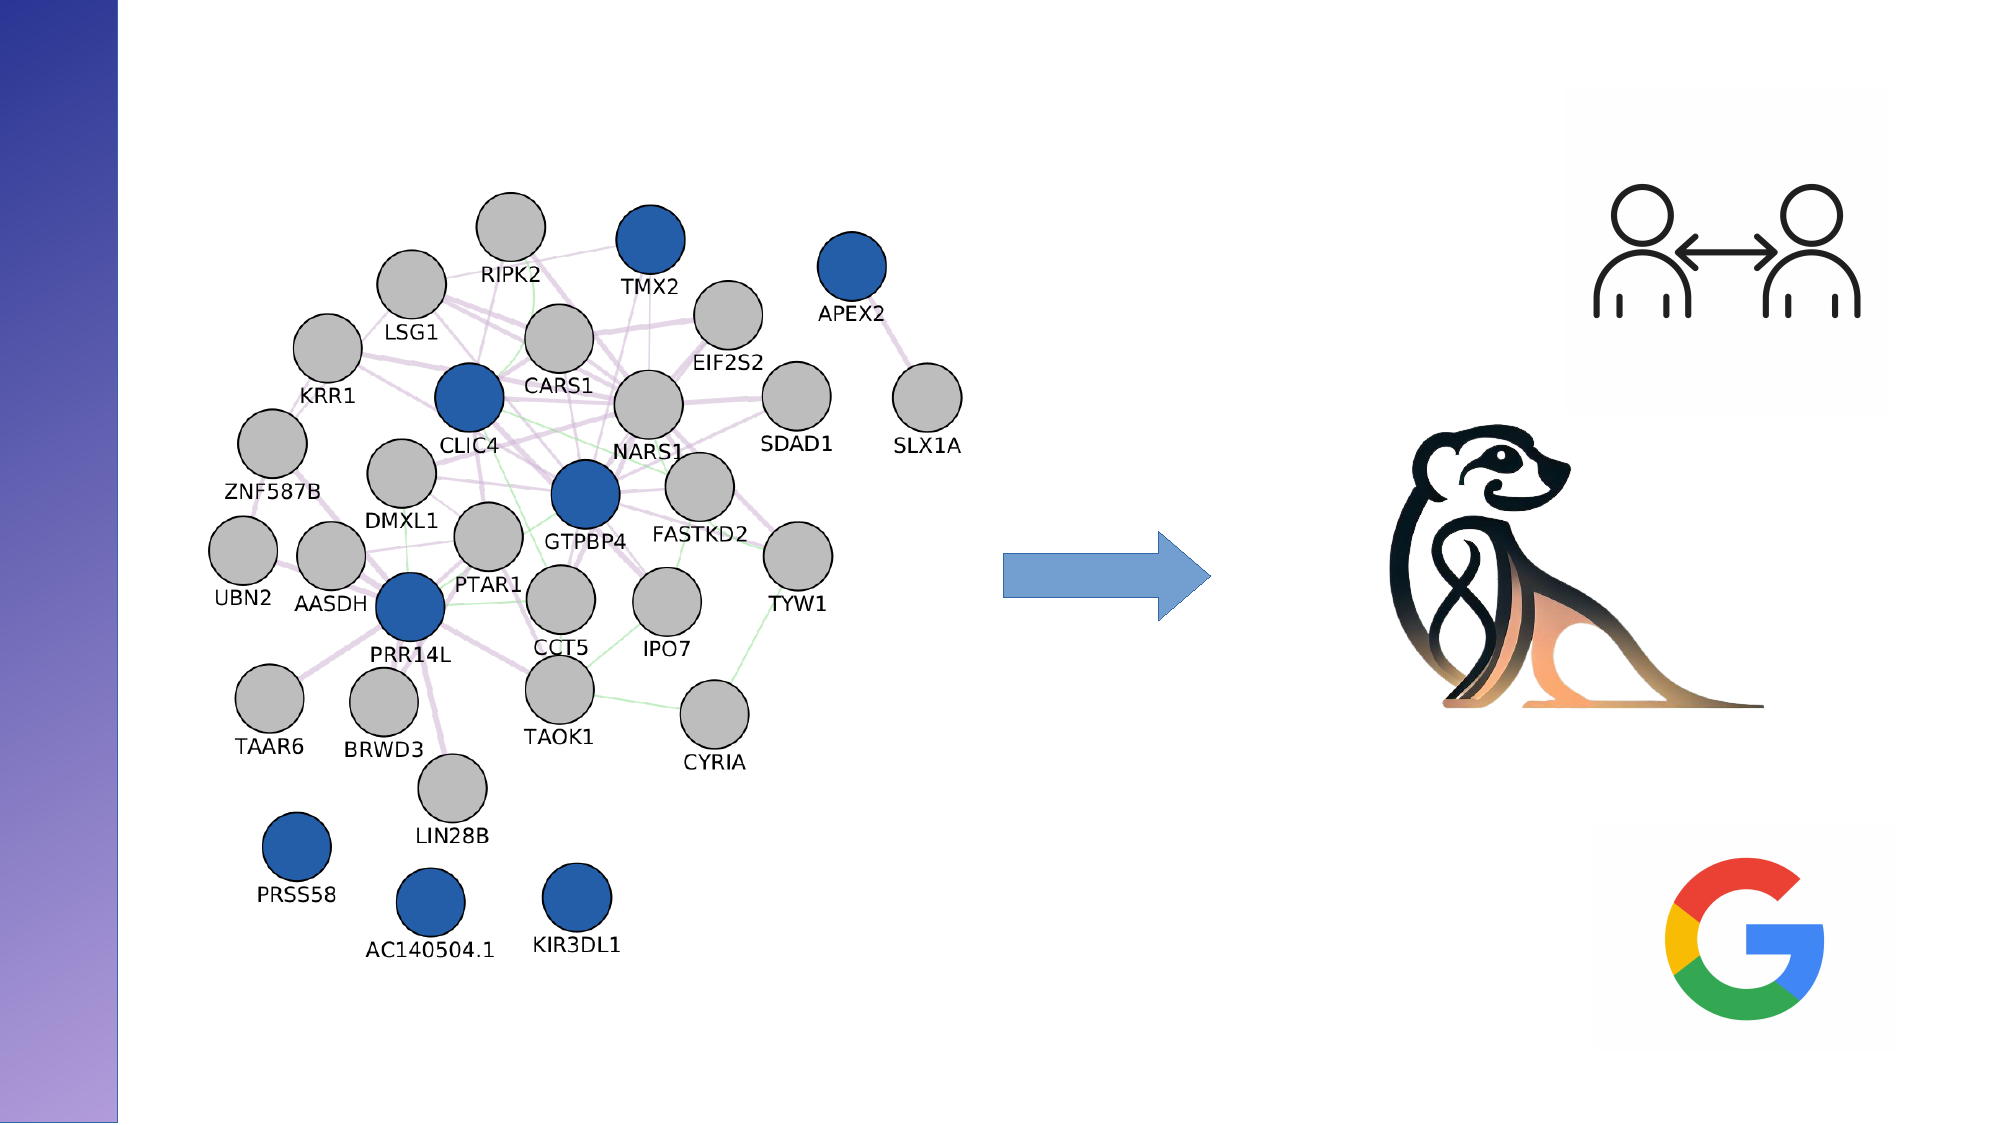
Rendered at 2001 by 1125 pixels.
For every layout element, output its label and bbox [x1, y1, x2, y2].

text_box [0, 0, 118, 1123]
text_box [1003, 531, 1211, 621]
picture [118, 148, 1004, 1034]
picture [1269, 88, 1895, 1052]
